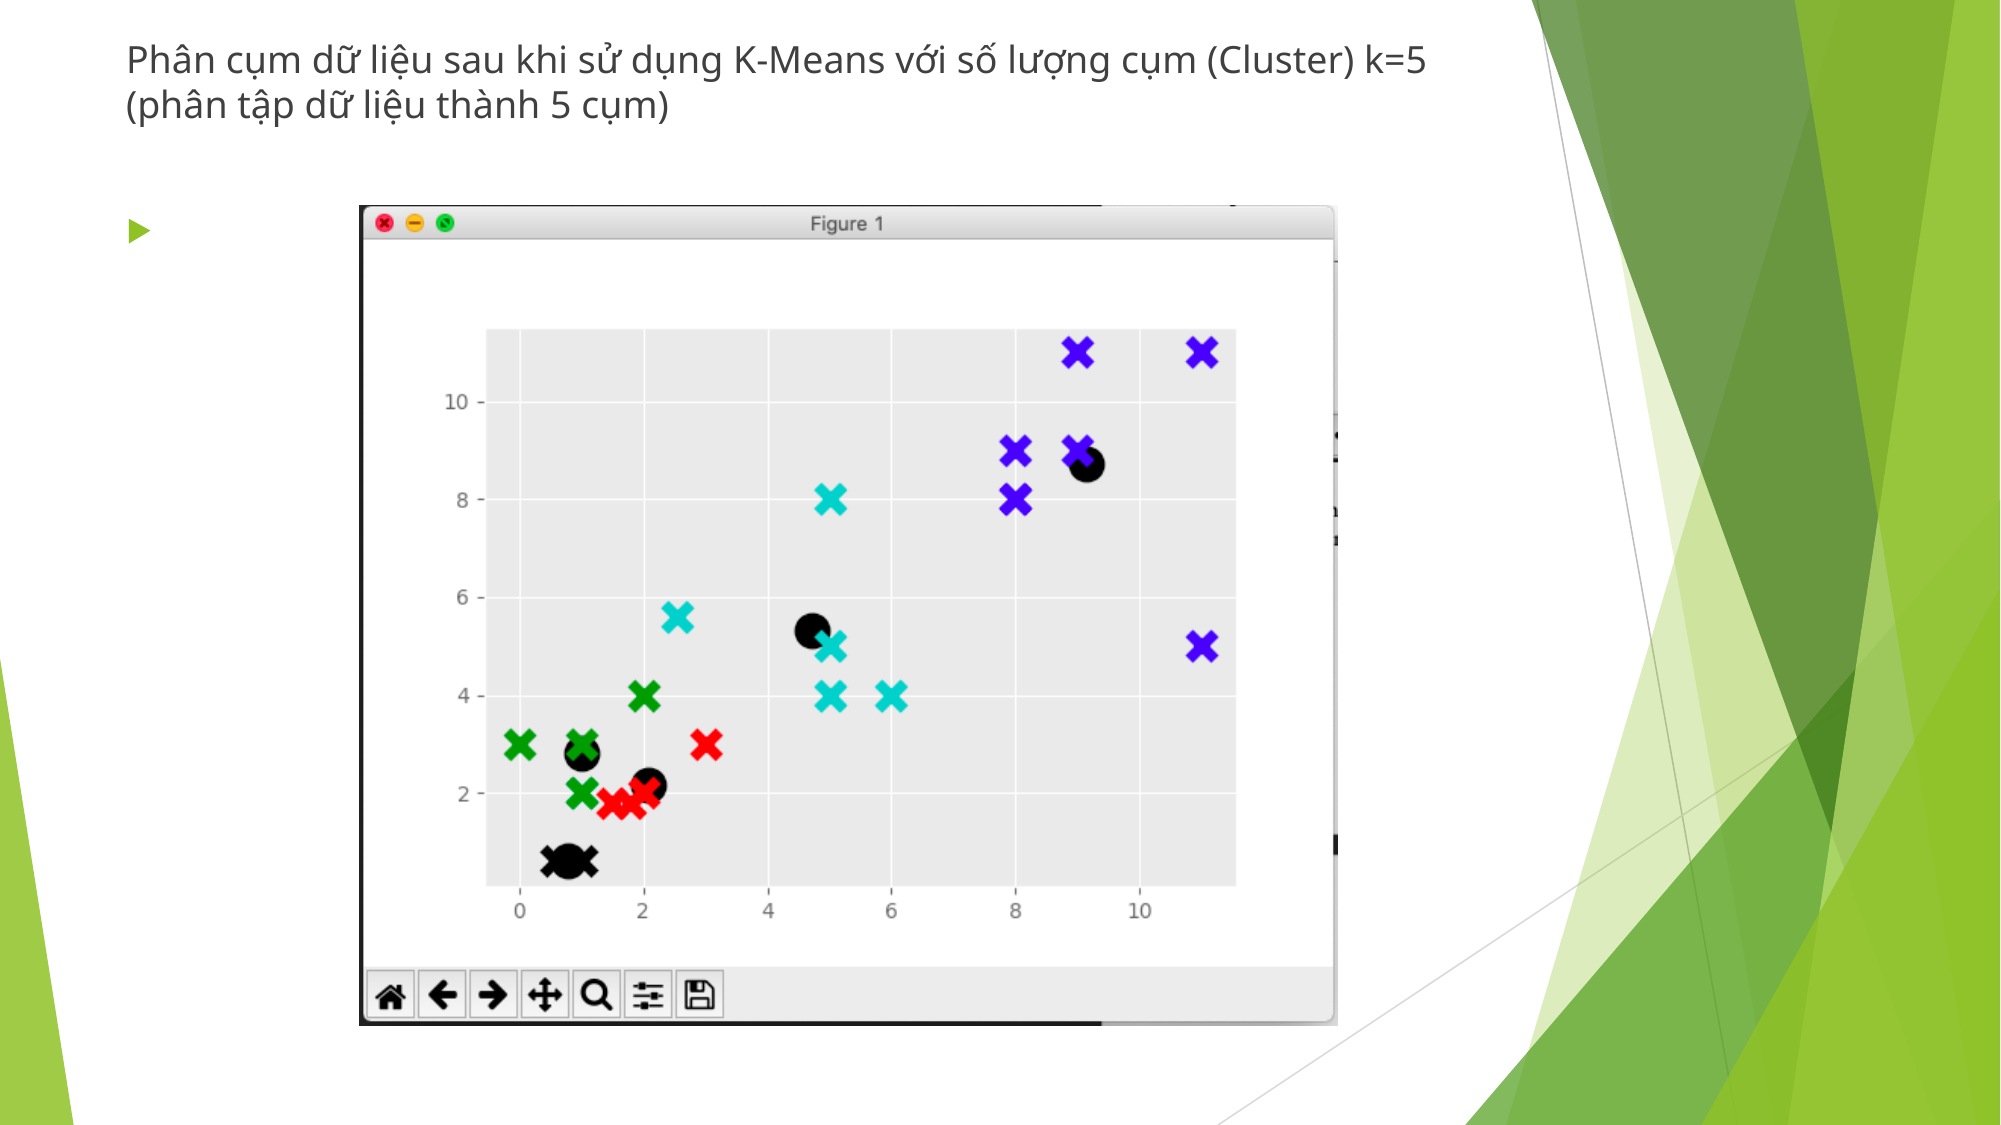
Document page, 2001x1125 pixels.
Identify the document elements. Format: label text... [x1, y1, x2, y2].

picture [359, 205, 1338, 1026]
list Phân cụm dữ liệu sau khi sử dụng K-Means với số lượng cụm (Cluster) k=5 (phân tập dữ liệu thành 5 cụm) [111, 28, 1522, 992]
